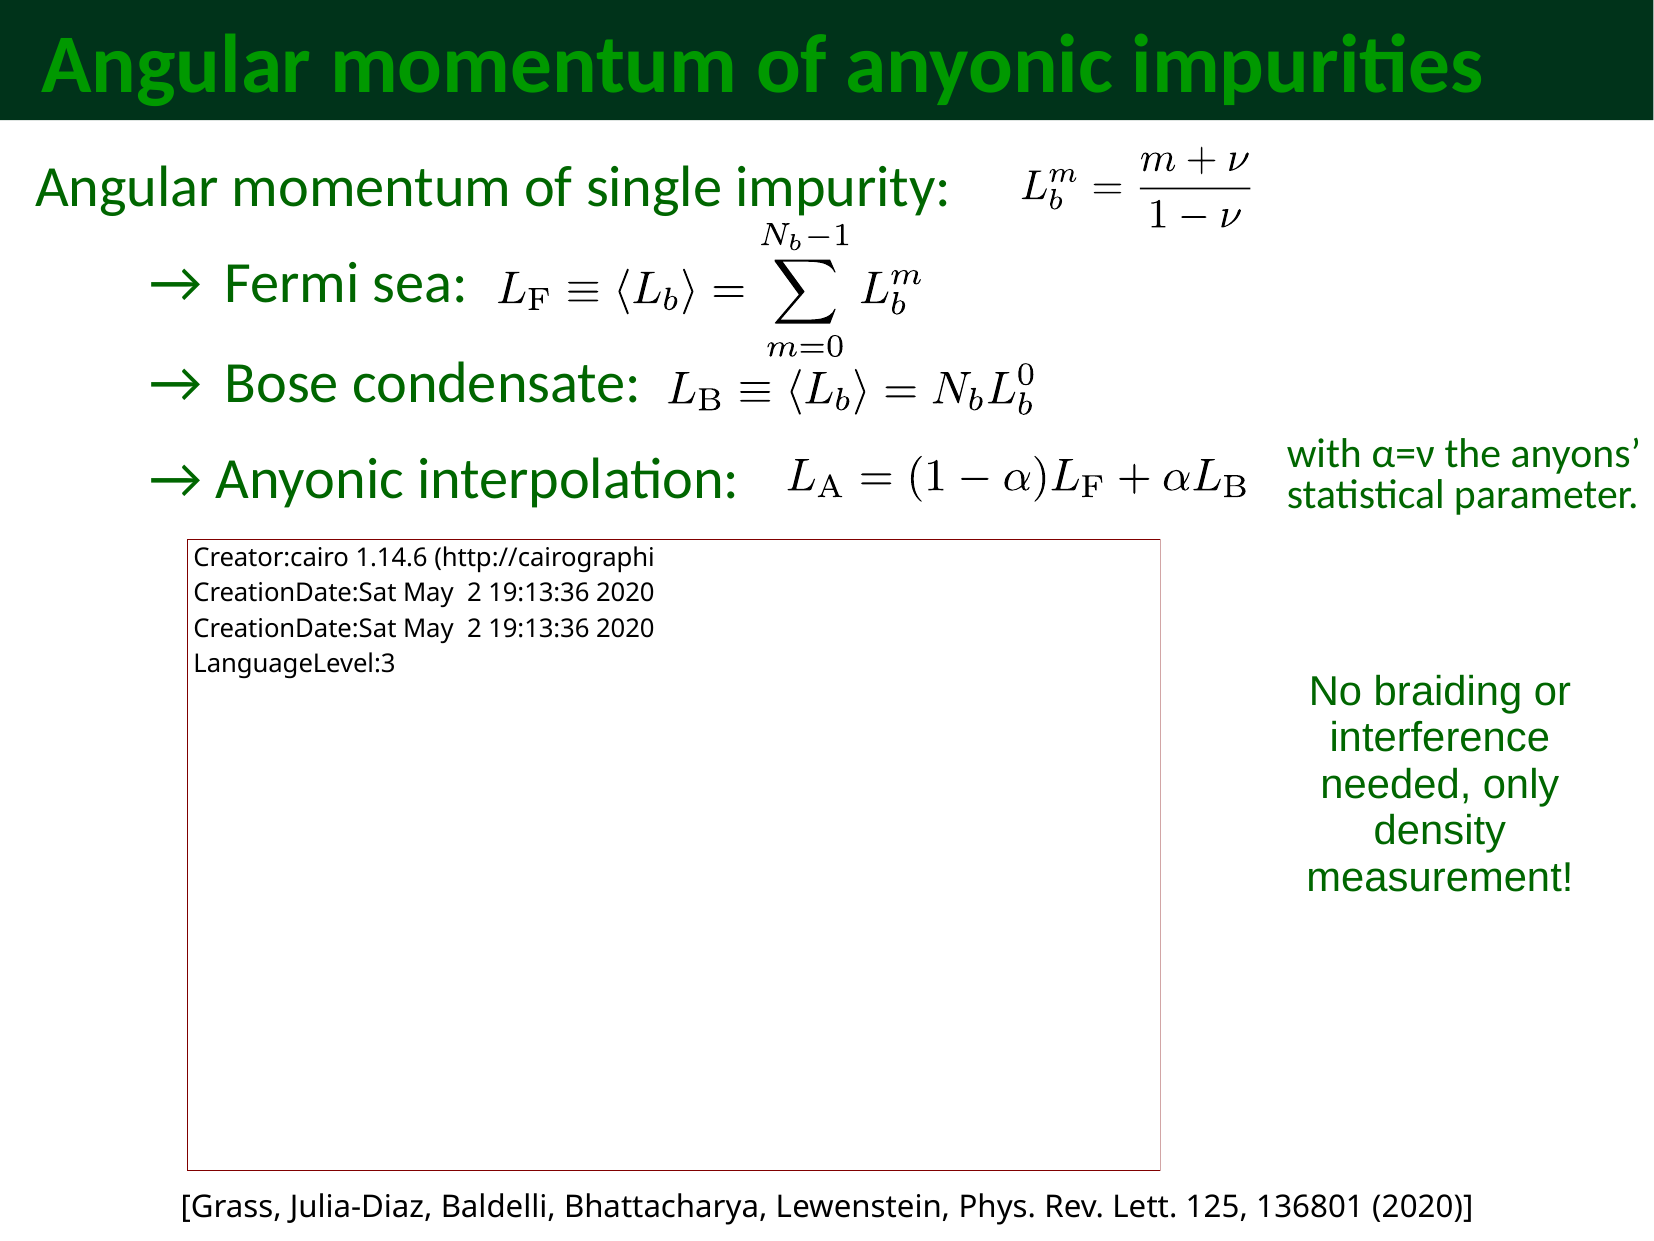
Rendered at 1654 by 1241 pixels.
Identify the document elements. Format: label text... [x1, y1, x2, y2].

text_box No braiding or interference needed, only density measurement! [1260, 660, 1621, 908]
text_box [785, 455, 1095, 502]
picture [185, 537, 1161, 1171]
text_box with α=ν the anyons’ statistical parameter. [1095, 428, 1654, 527]
text_box [665, 363, 1036, 415]
text_box Angular momentum of single impurity: → Fermi sea: → Bose condensate: → Anyonic interpolation: [0, 155, 1636, 644]
text_box [495, 223, 923, 357]
text_box Angular momentum of anyonic impurities [26, 1, 1654, 126]
text_box [1020, 146, 1251, 231]
text_box [Grass, Julia-Diaz, Baldelli, Bhattacharya, Lewenstein, Phys. Rev. Lett. 125, 136801 (2020)] [165, 1134, 1509, 1224]
